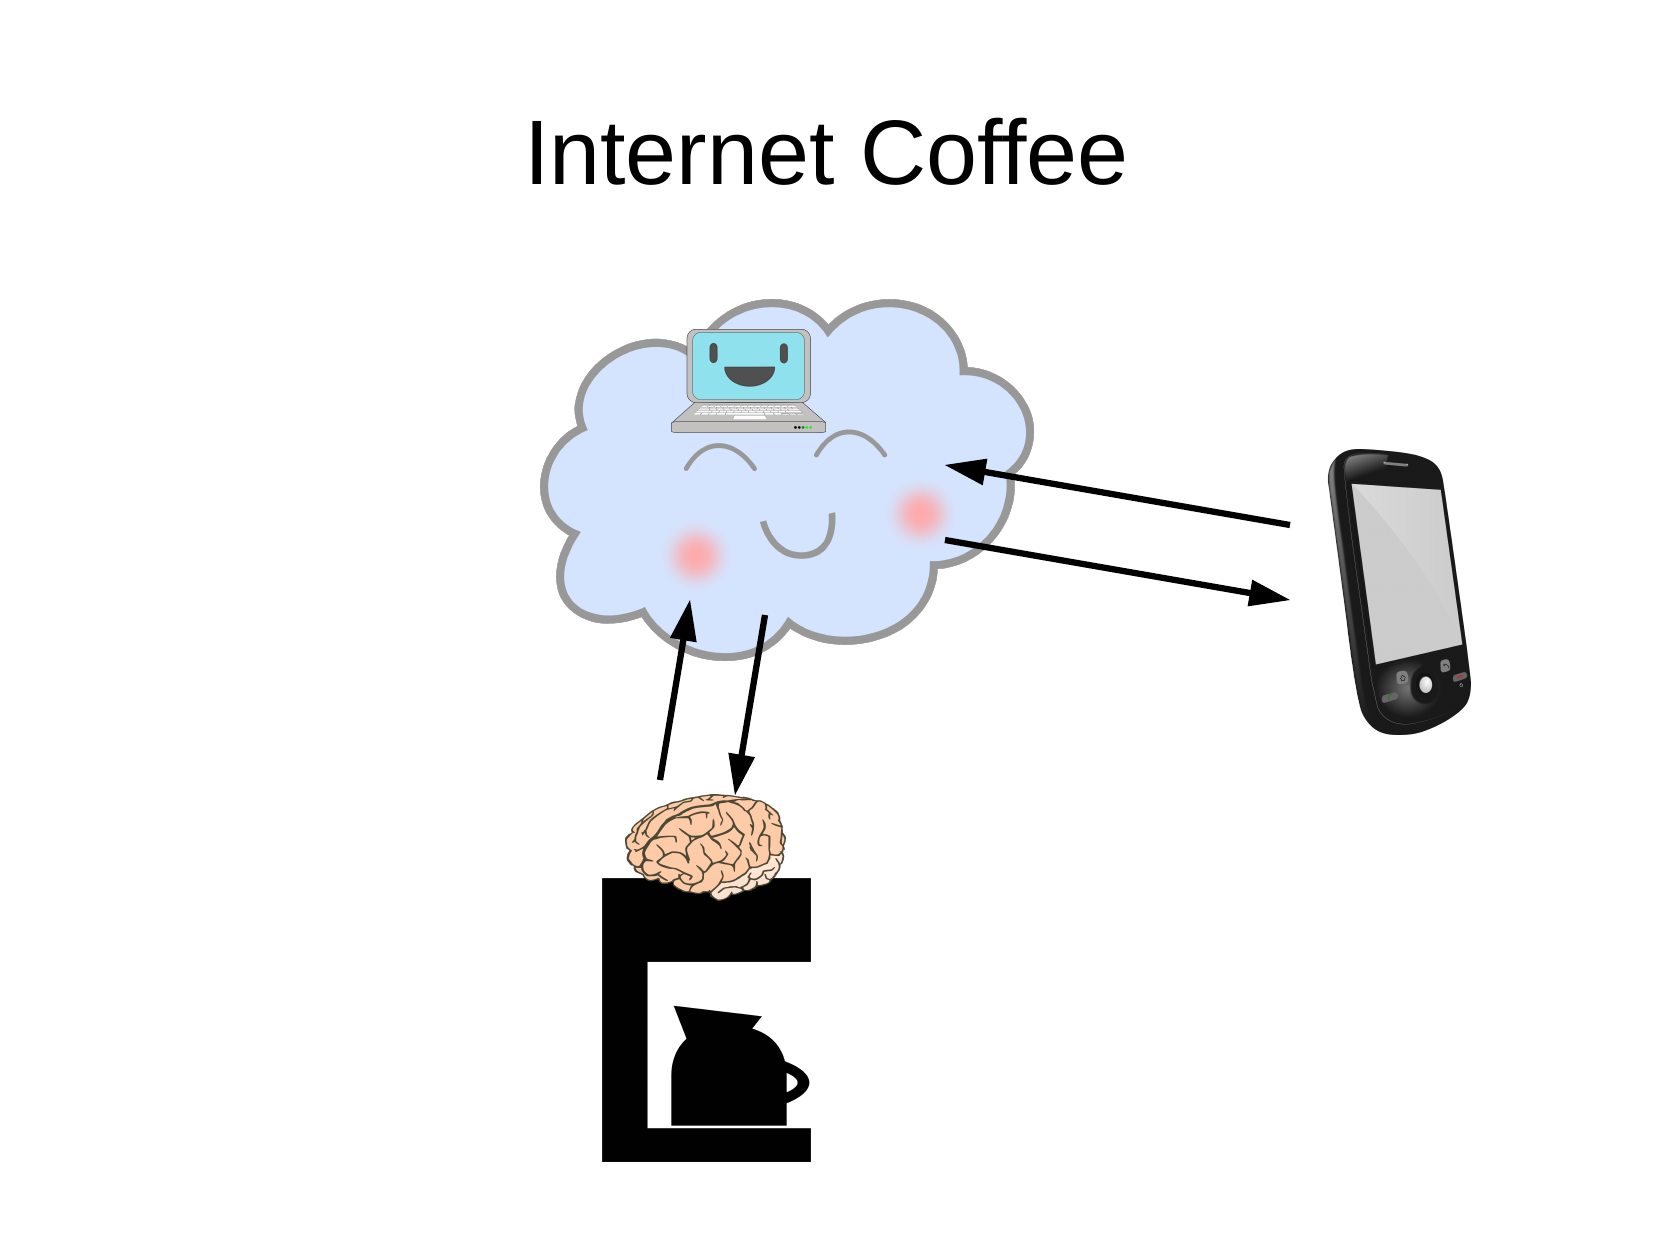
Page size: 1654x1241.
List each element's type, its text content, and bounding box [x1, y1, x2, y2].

title Internet Coffee [82, 49, 1571, 257]
picture [540, 299, 1034, 661]
picture [602, 794, 811, 1162]
picture [1327, 449, 1471, 736]
